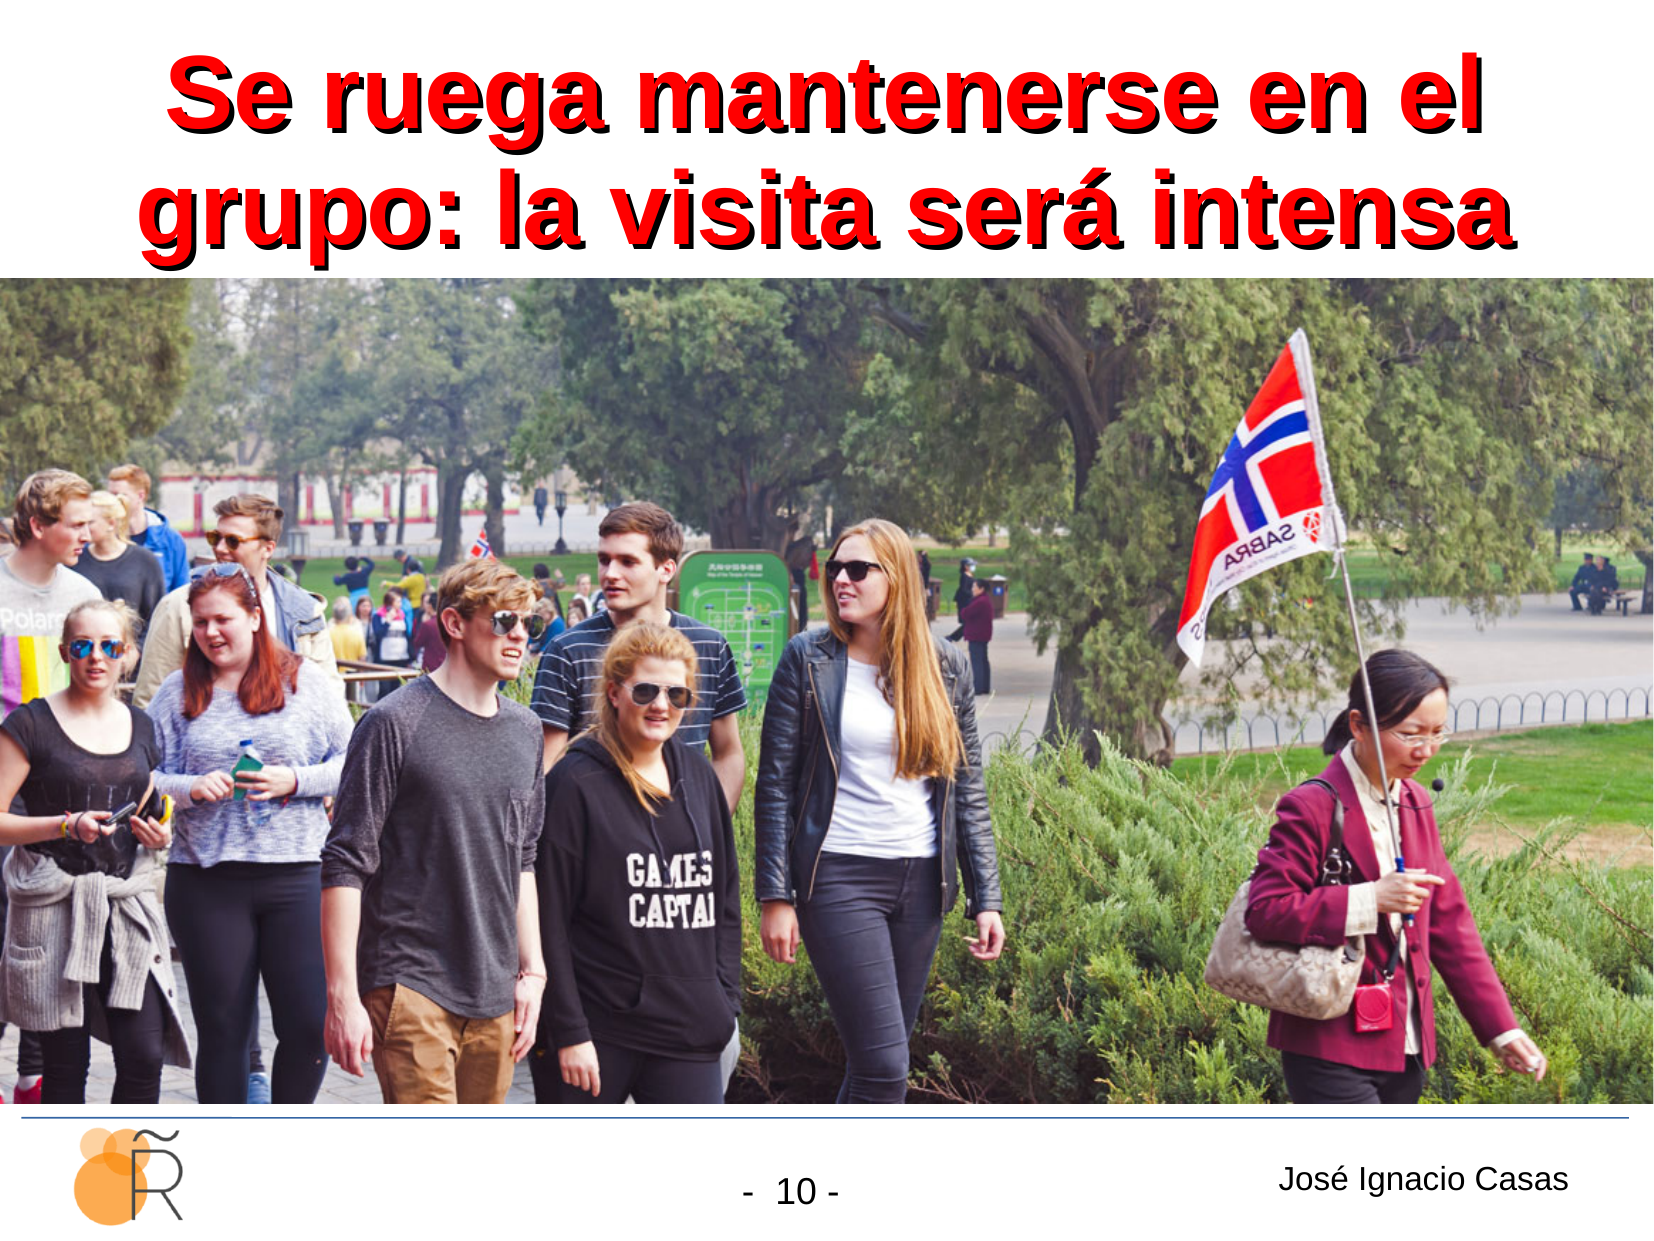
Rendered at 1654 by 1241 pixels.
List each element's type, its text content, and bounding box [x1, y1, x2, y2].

title Se ruega mantenerse en el grupo: la visita será intensa [82, 30, 1568, 273]
picture [59, 1119, 201, 1241]
picture [0, 278, 1654, 1116]
